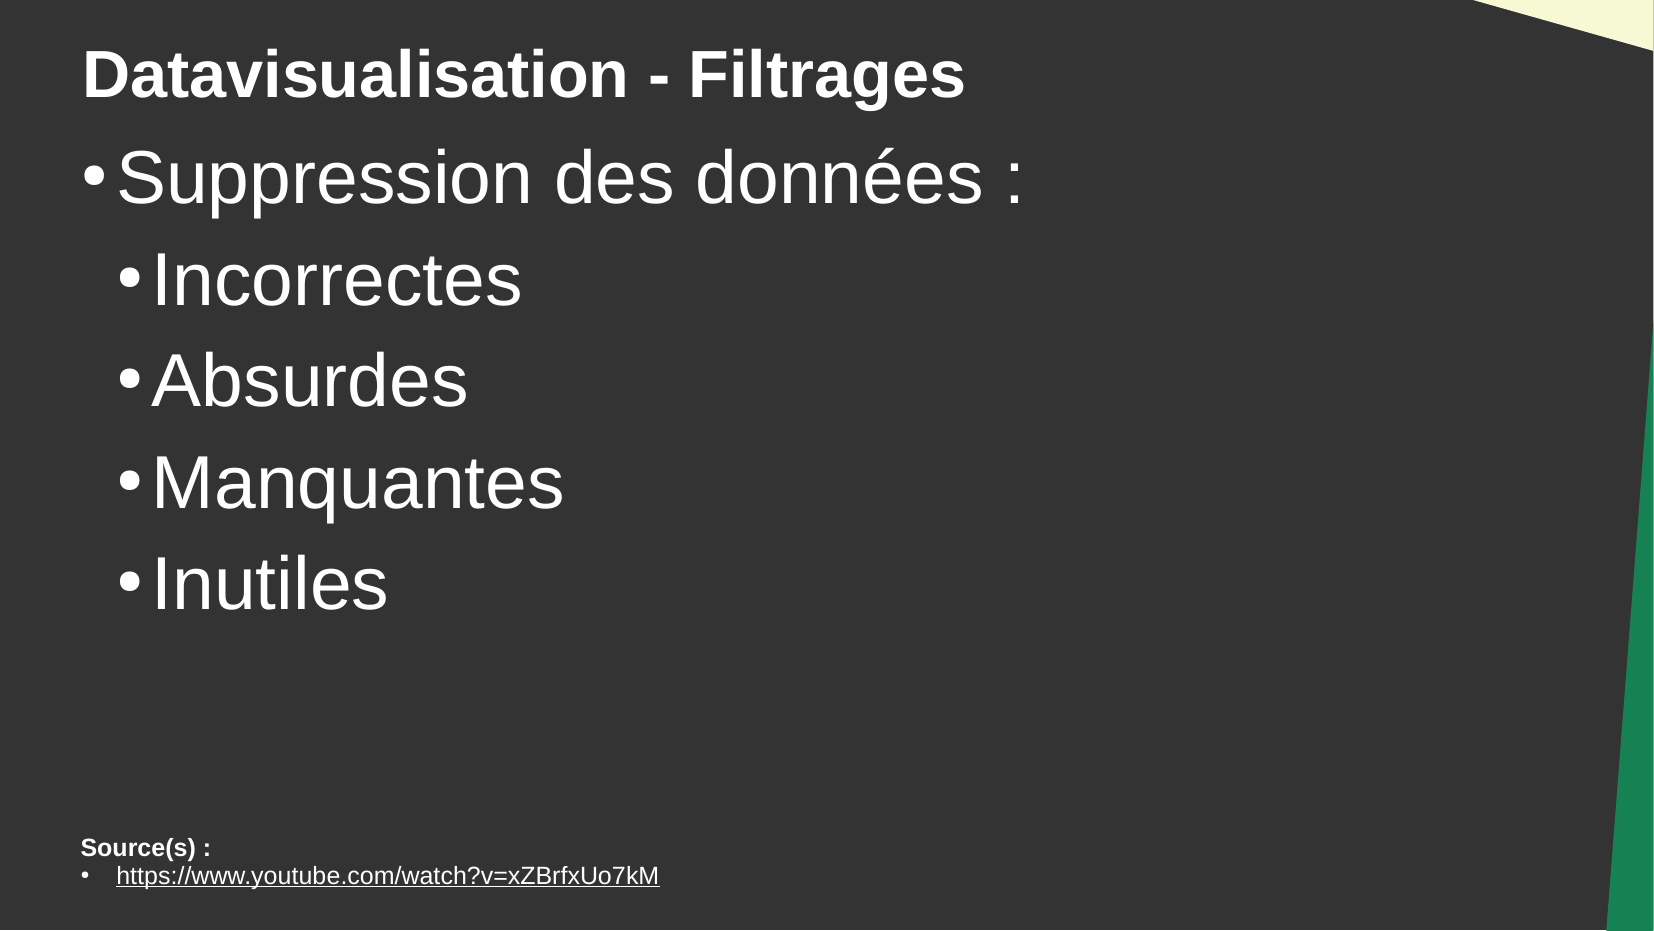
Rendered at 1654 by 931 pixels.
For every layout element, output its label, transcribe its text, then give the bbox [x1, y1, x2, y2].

title Datavisualisation - Filtrages [82, 37, 1571, 122]
list Suppression des données : Incorrectes Absurdes Manquantes Inutiles [80, 135, 1560, 762]
text_box [1606, 313, 1654, 931]
text_box [1473, 0, 1654, 52]
text_box Source(s) : https://www.youtube.com/watch?v=xZBrfxUo7kM [65, 826, 1483, 926]
